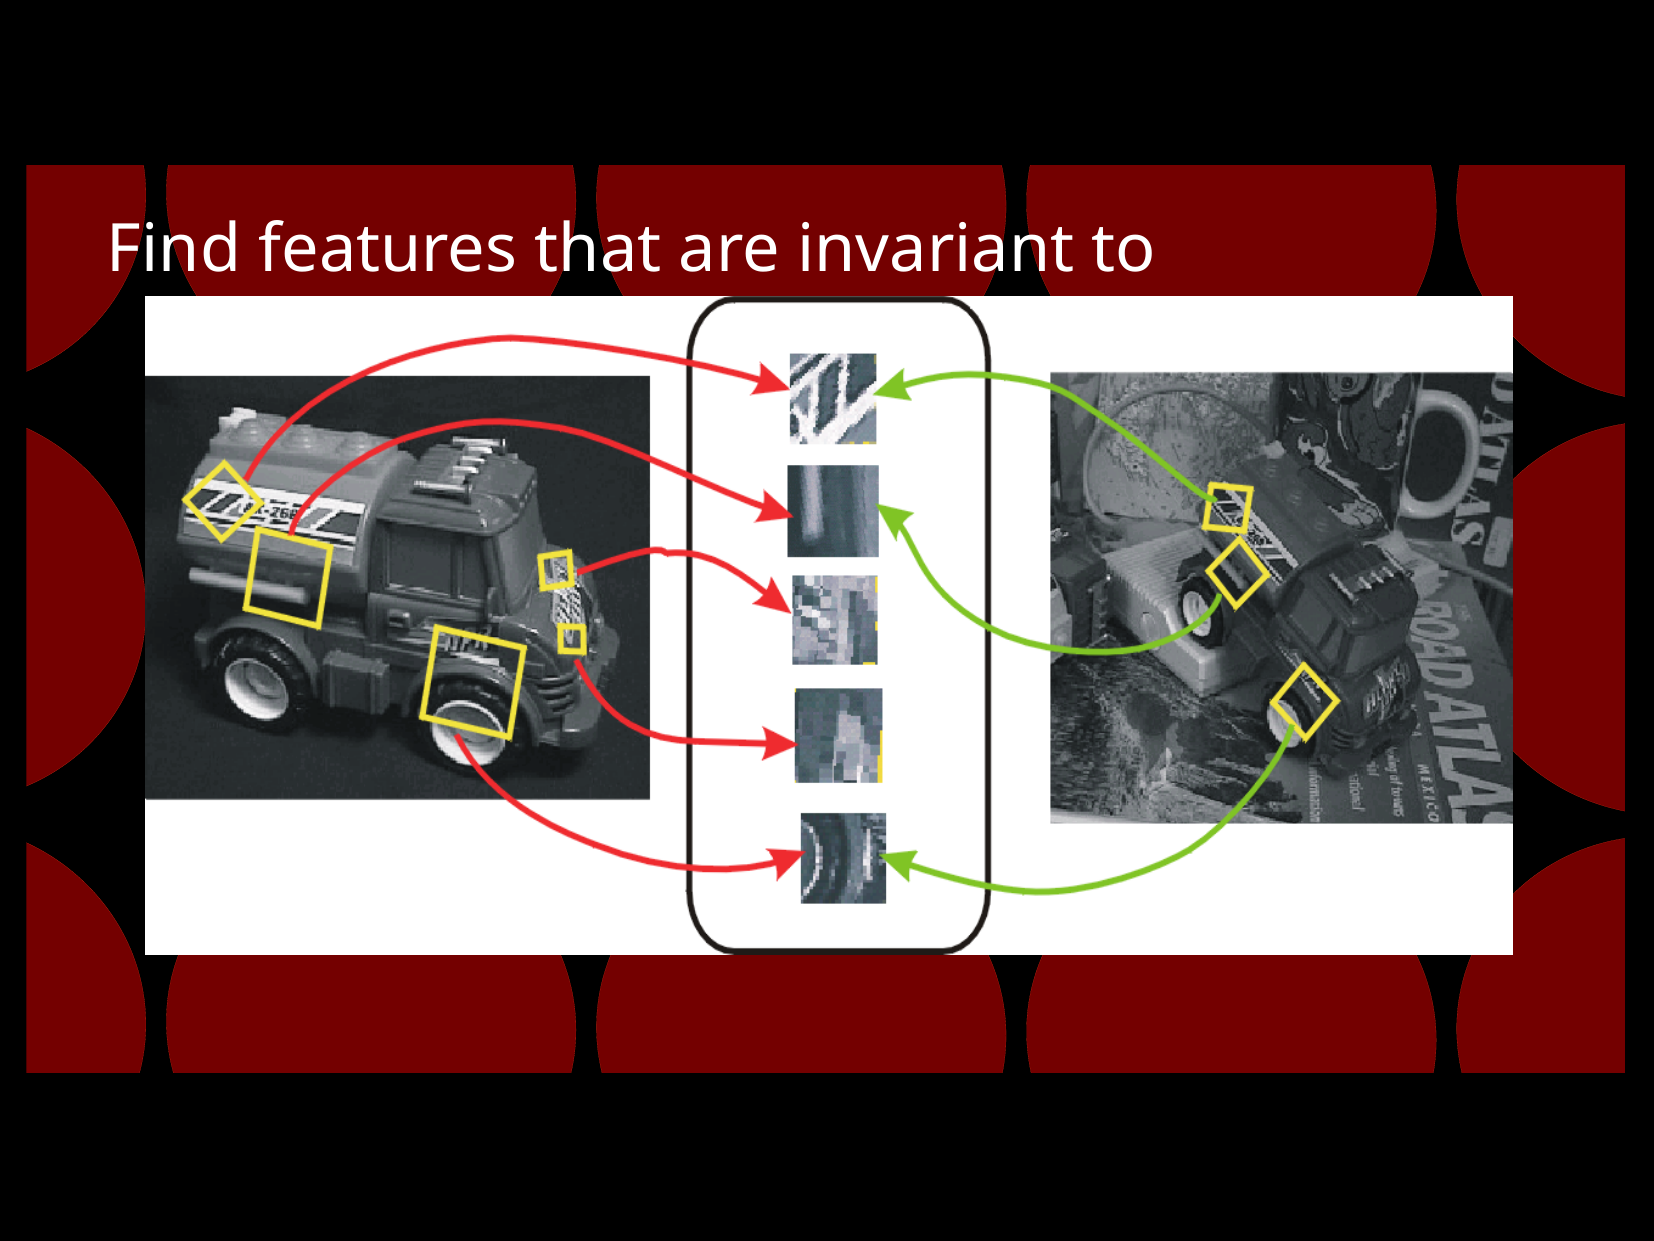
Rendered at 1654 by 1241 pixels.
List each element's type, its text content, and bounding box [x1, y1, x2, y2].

list Find features that are invariant to transformations [91, 193, 1654, 497]
picture [0, 0, 1654, 1241]
